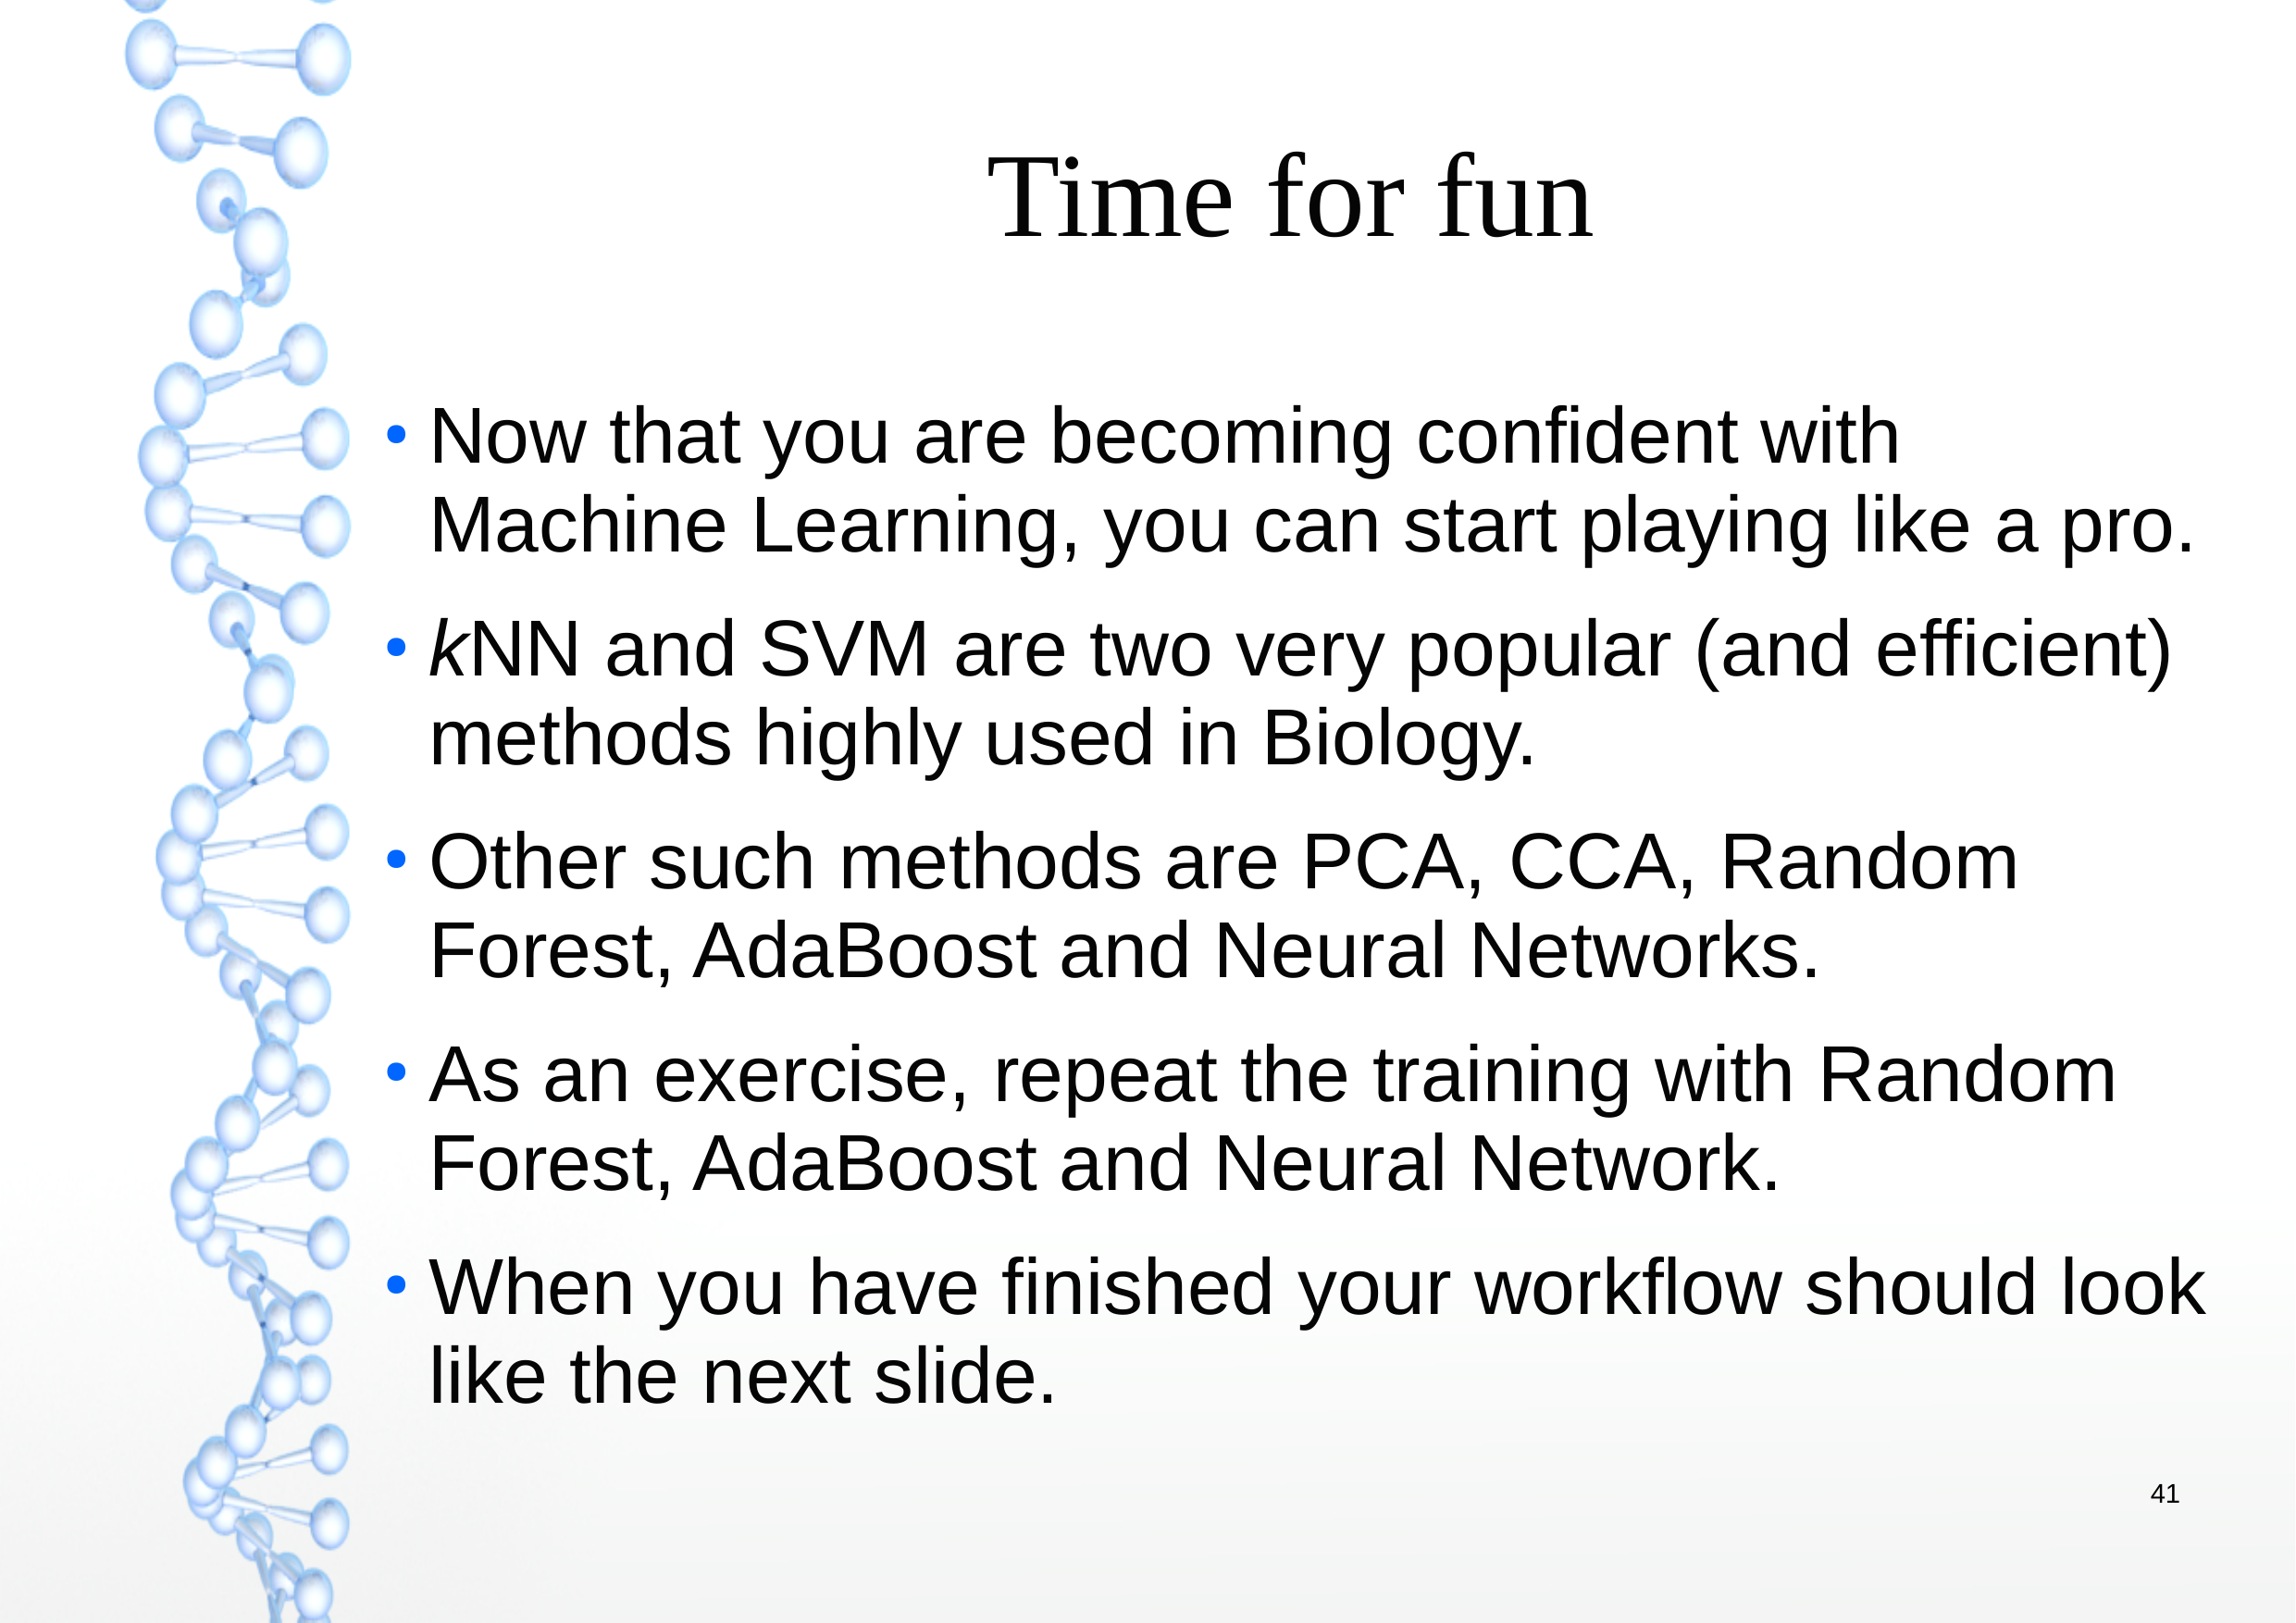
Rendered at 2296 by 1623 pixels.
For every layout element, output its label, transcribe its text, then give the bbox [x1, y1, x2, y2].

title Time for fun [368, 61, 2214, 330]
list Now that you are becoming confident with Machine Learning, you can start playing like a pro. kNN and SVM are two very popular (and efficient) methods highly used in Biology. Other such methods are PCA, CCA, Random Forest, AdaBoost and Neural Networks. As an exercise, repeat the training with Random Forest, AdaBoost and Neural Network. When you have finished your workflow should look like the next slide. [368, 391, 2214, 1458]
picture [0, 0, 2296, 1623]
